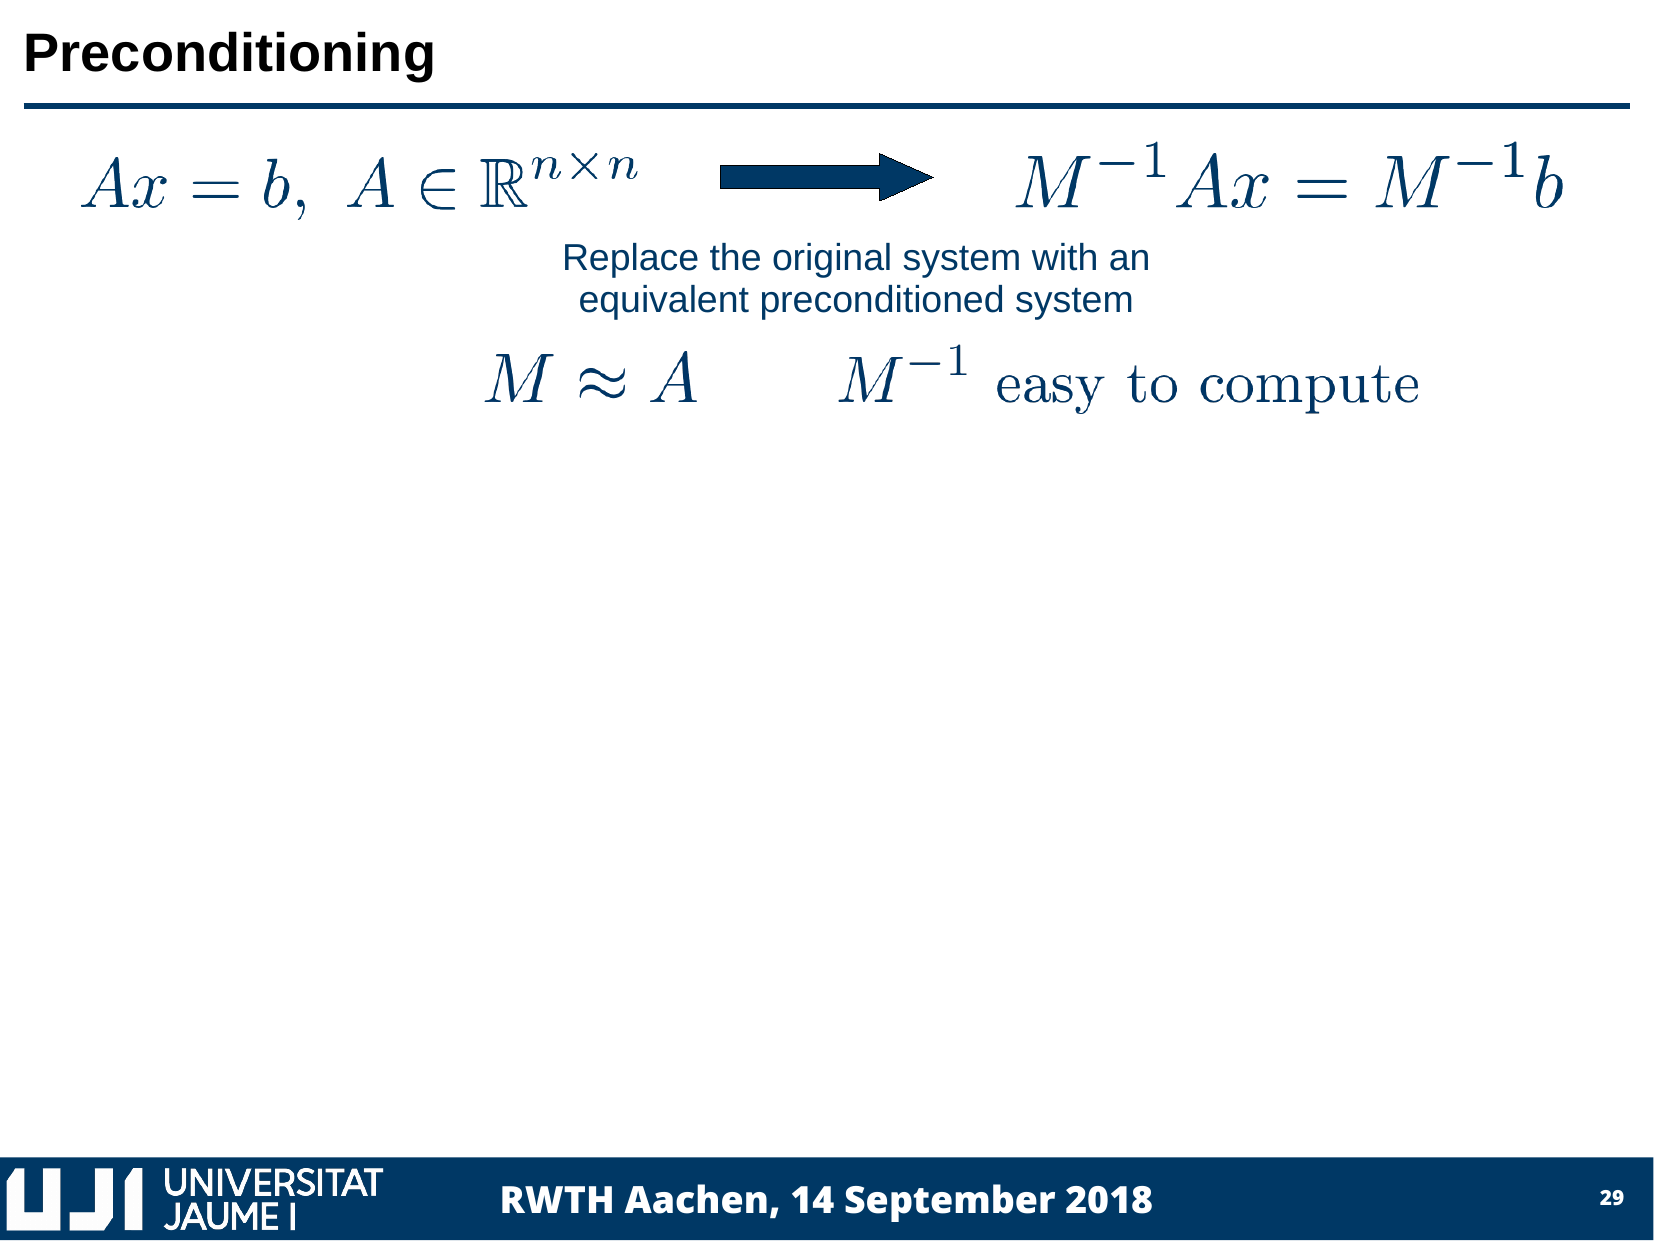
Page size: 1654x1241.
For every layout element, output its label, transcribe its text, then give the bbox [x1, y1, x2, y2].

picture [838, 344, 1418, 414]
picture [484, 351, 697, 402]
title Preconditioning [23, 0, 1630, 107]
list Replace the original system with an equivalent preconditioned system [437, 236, 1205, 343]
text_box [720, 153, 934, 201]
picture [0, 1158, 390, 1241]
picture [1015, 141, 1563, 208]
picture [81, 153, 638, 220]
